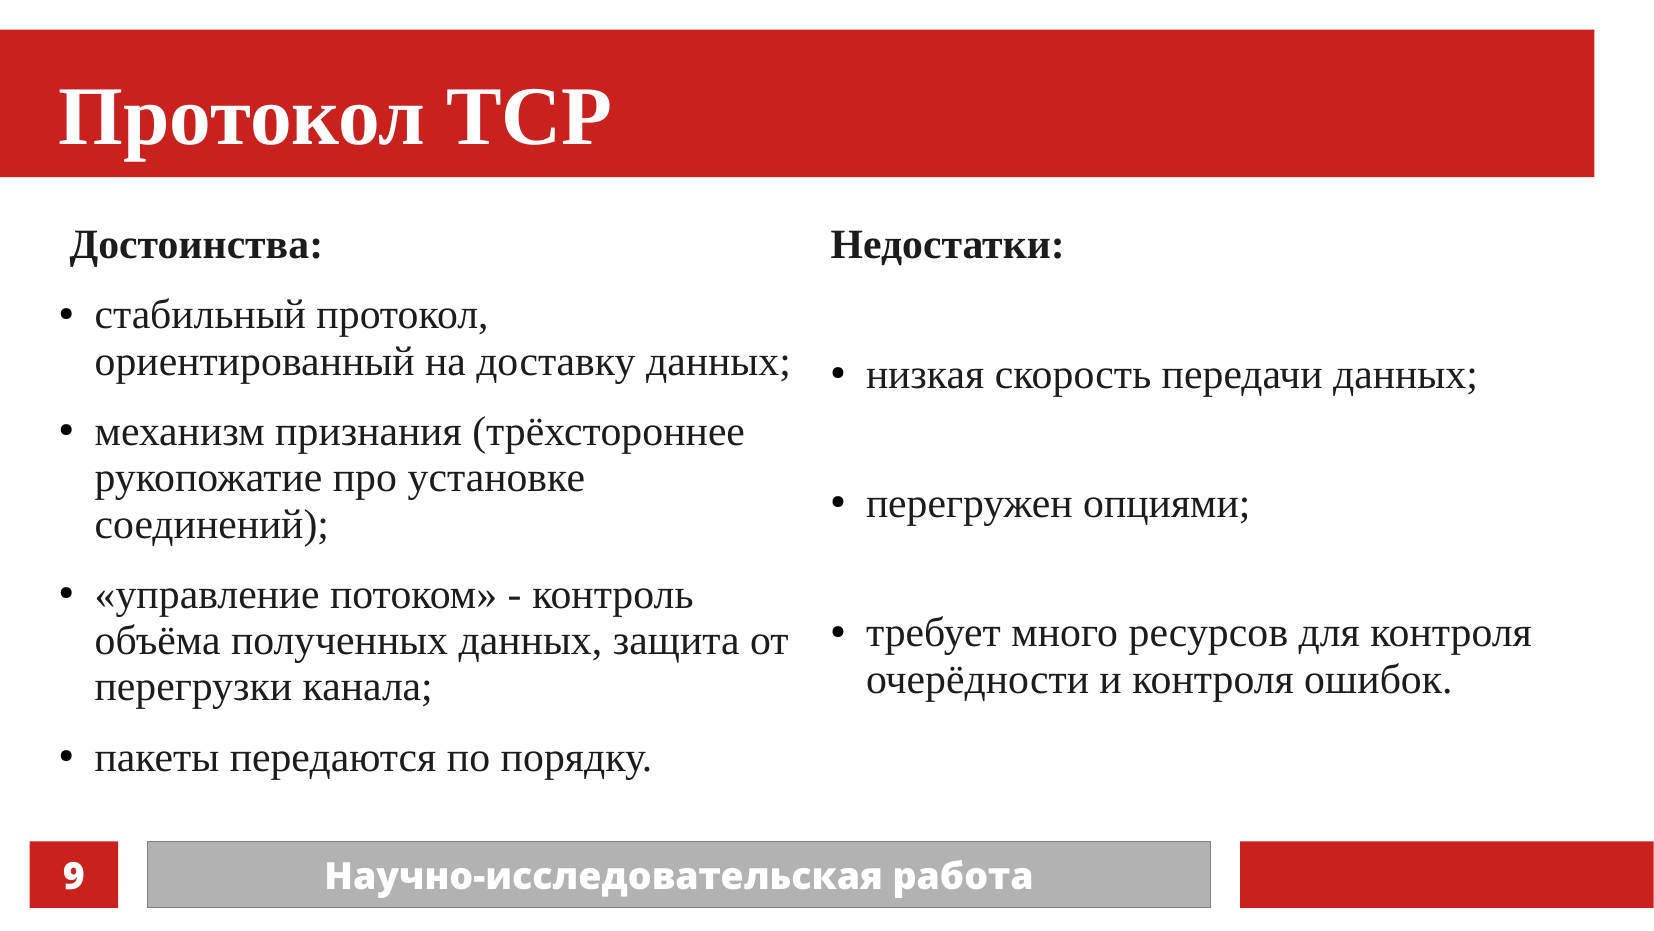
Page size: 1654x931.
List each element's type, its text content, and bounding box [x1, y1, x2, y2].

title Протокол TCP [59, 44, 1595, 163]
list Достоинства: стабильный протокол, ориентированный на доставку данных; механизм признания (трёхстороннее рукопожатие про установке соединений); «управление потоком» - контроль объёма полученных данных, защита от перегрузки канала; пакеты передаются по порядку. [59, 221, 794, 798]
list Недостатки: низкая скорость передачи данных; перегружен опциями; требует много ресурсов для контроля очерёдности и контроля ошибок. [830, 221, 1566, 798]
